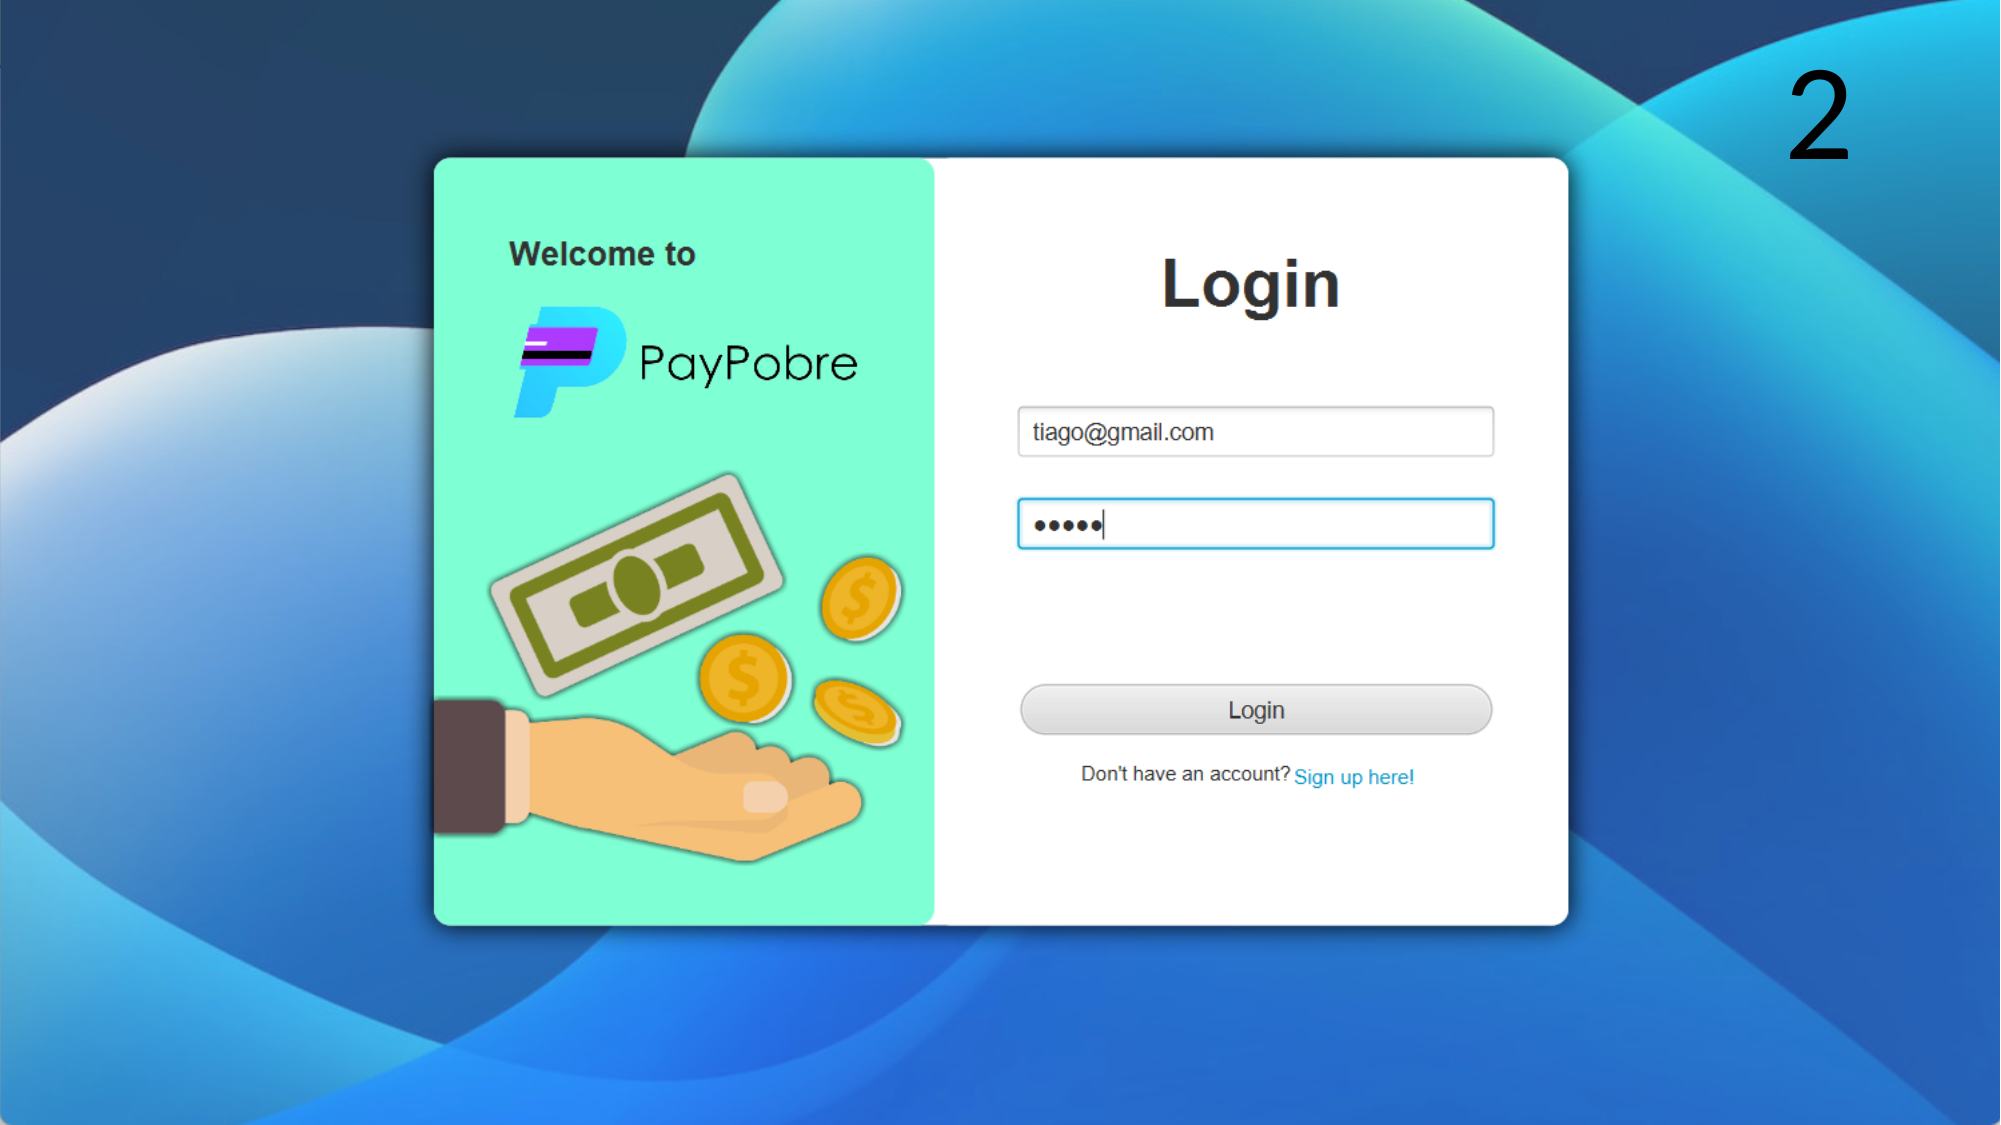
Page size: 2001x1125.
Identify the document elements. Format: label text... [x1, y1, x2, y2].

picture [0, 0, 2000, 1125]
text_box 2 [1769, 14, 1876, 197]
